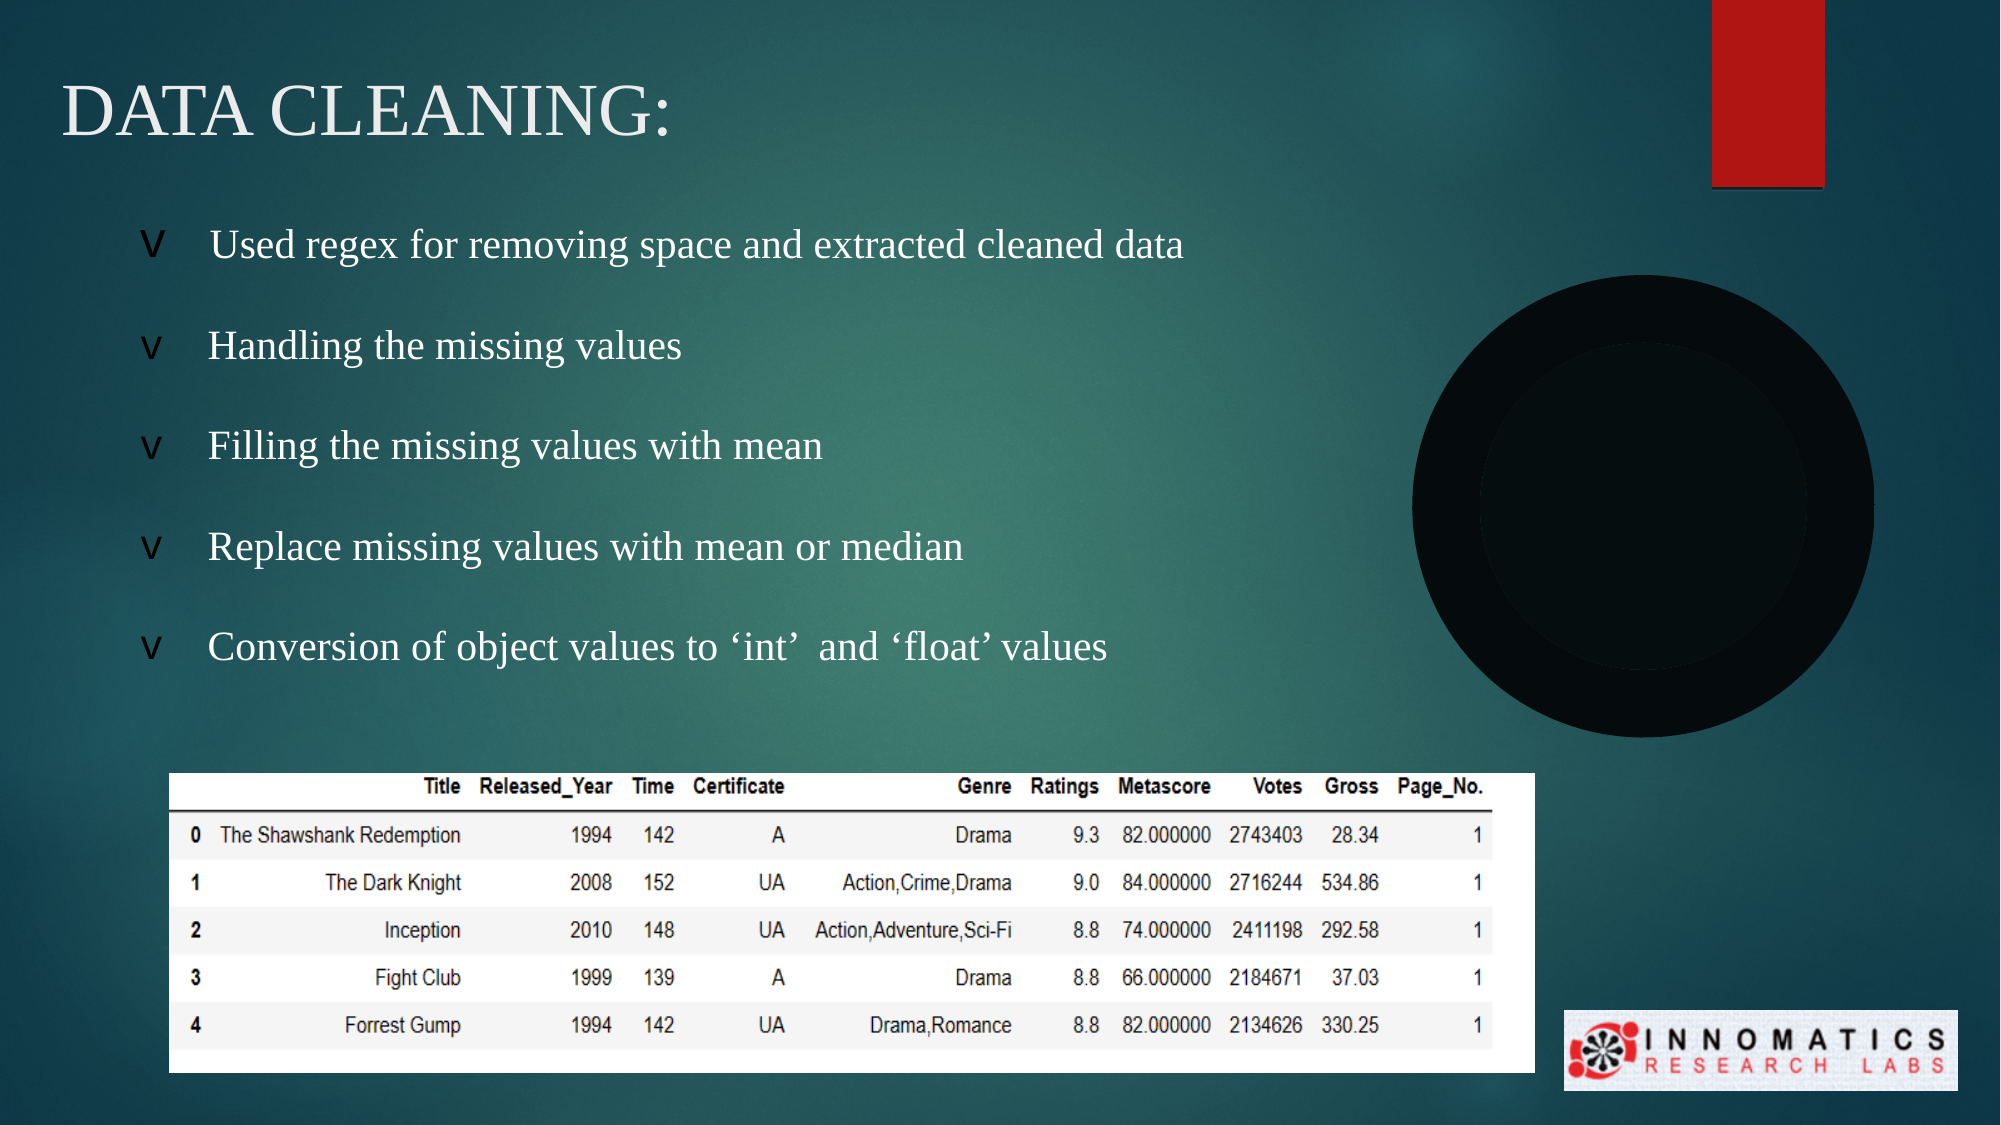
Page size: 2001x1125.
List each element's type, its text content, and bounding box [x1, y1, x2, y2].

picture [1564, 1011, 1958, 1092]
picture [169, 773, 1535, 1073]
text_box Used regex for removing space and extracted cleaned data Handling the missing values Filling the missing values with mean Replace missing values with mean or median Conversion of object values to ‘int’ and ‘float’ values [125, 140, 2000, 681]
title DATA CLEANING: [46, 52, 1745, 169]
